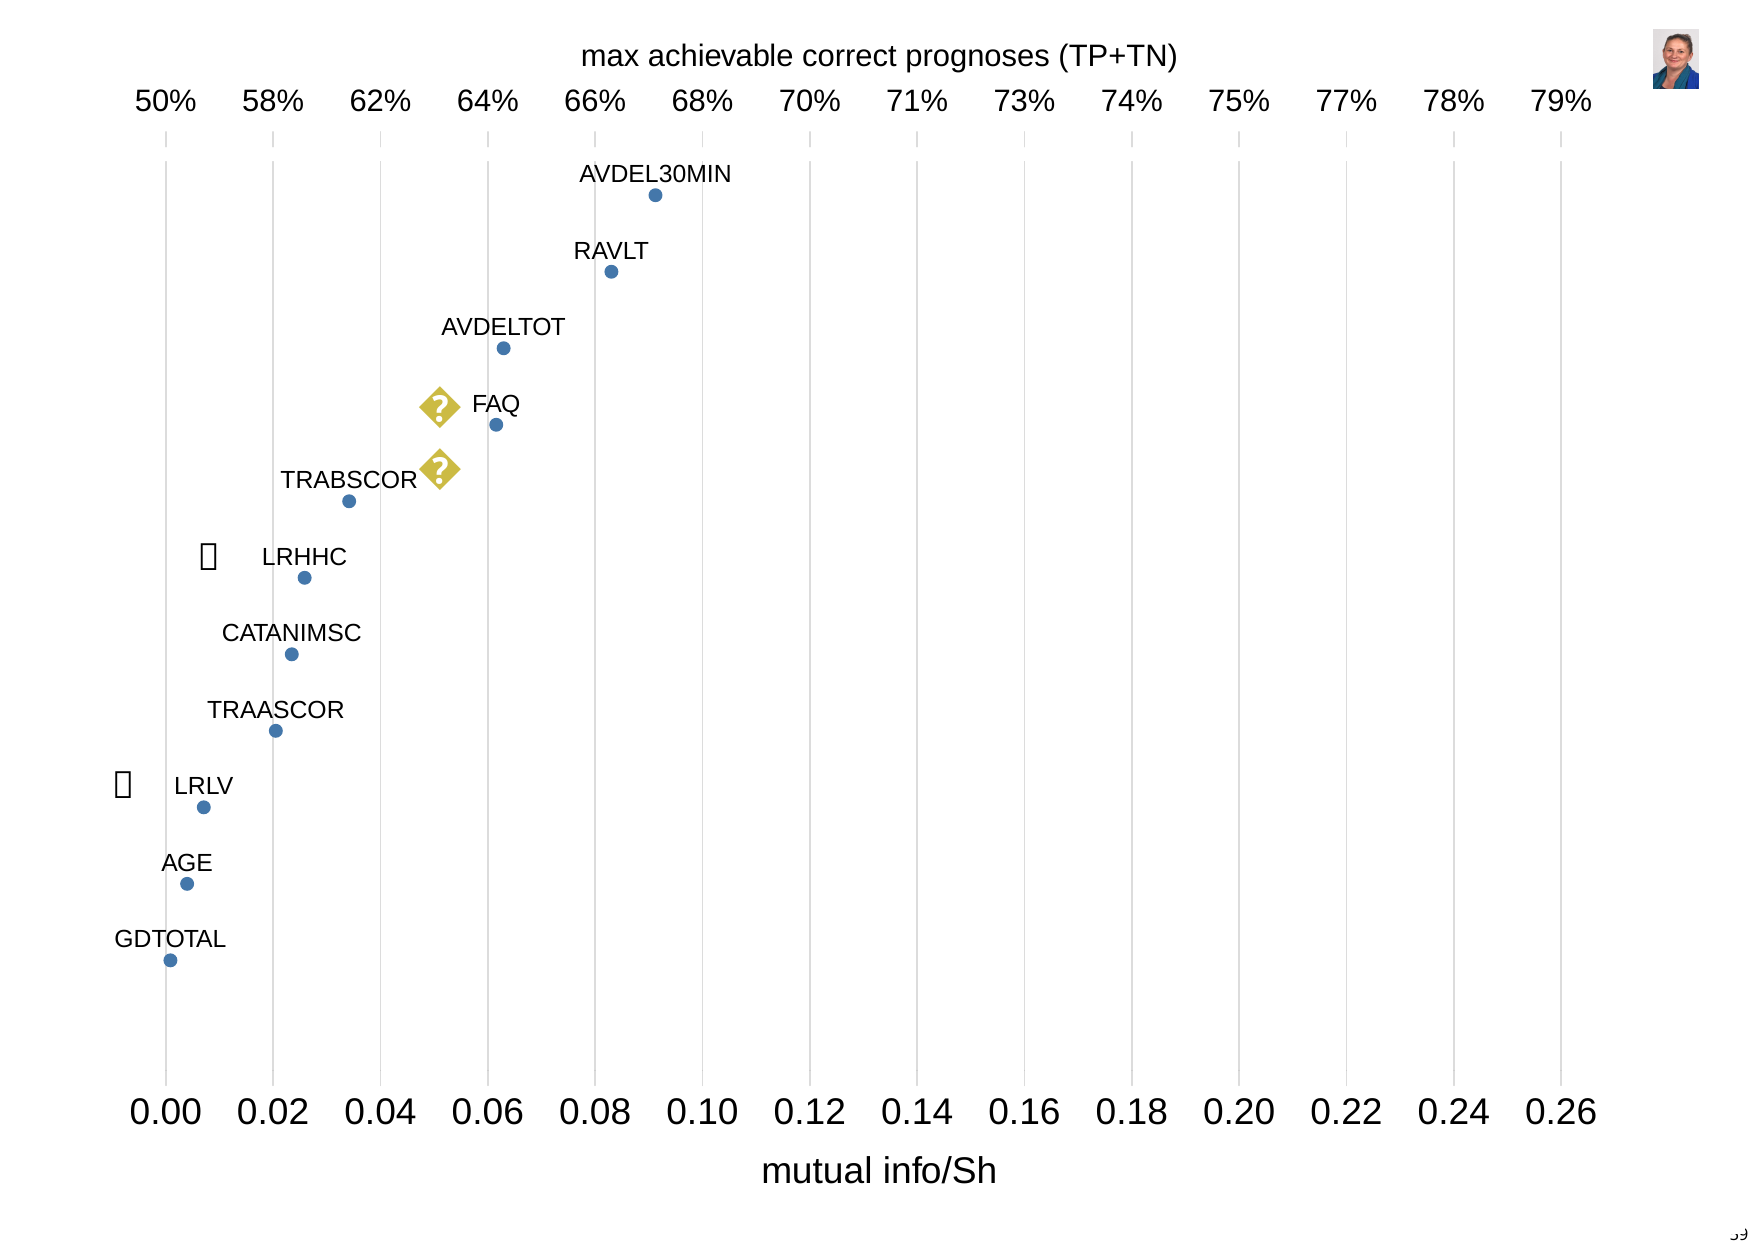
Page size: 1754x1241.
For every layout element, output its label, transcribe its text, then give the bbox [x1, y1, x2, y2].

text_box 👪 [402, 364, 478, 441]
picture [9, 6, 1745, 1235]
text_box 🧠 [182, 522, 264, 588]
text_box 🧠 [97, 750, 179, 816]
